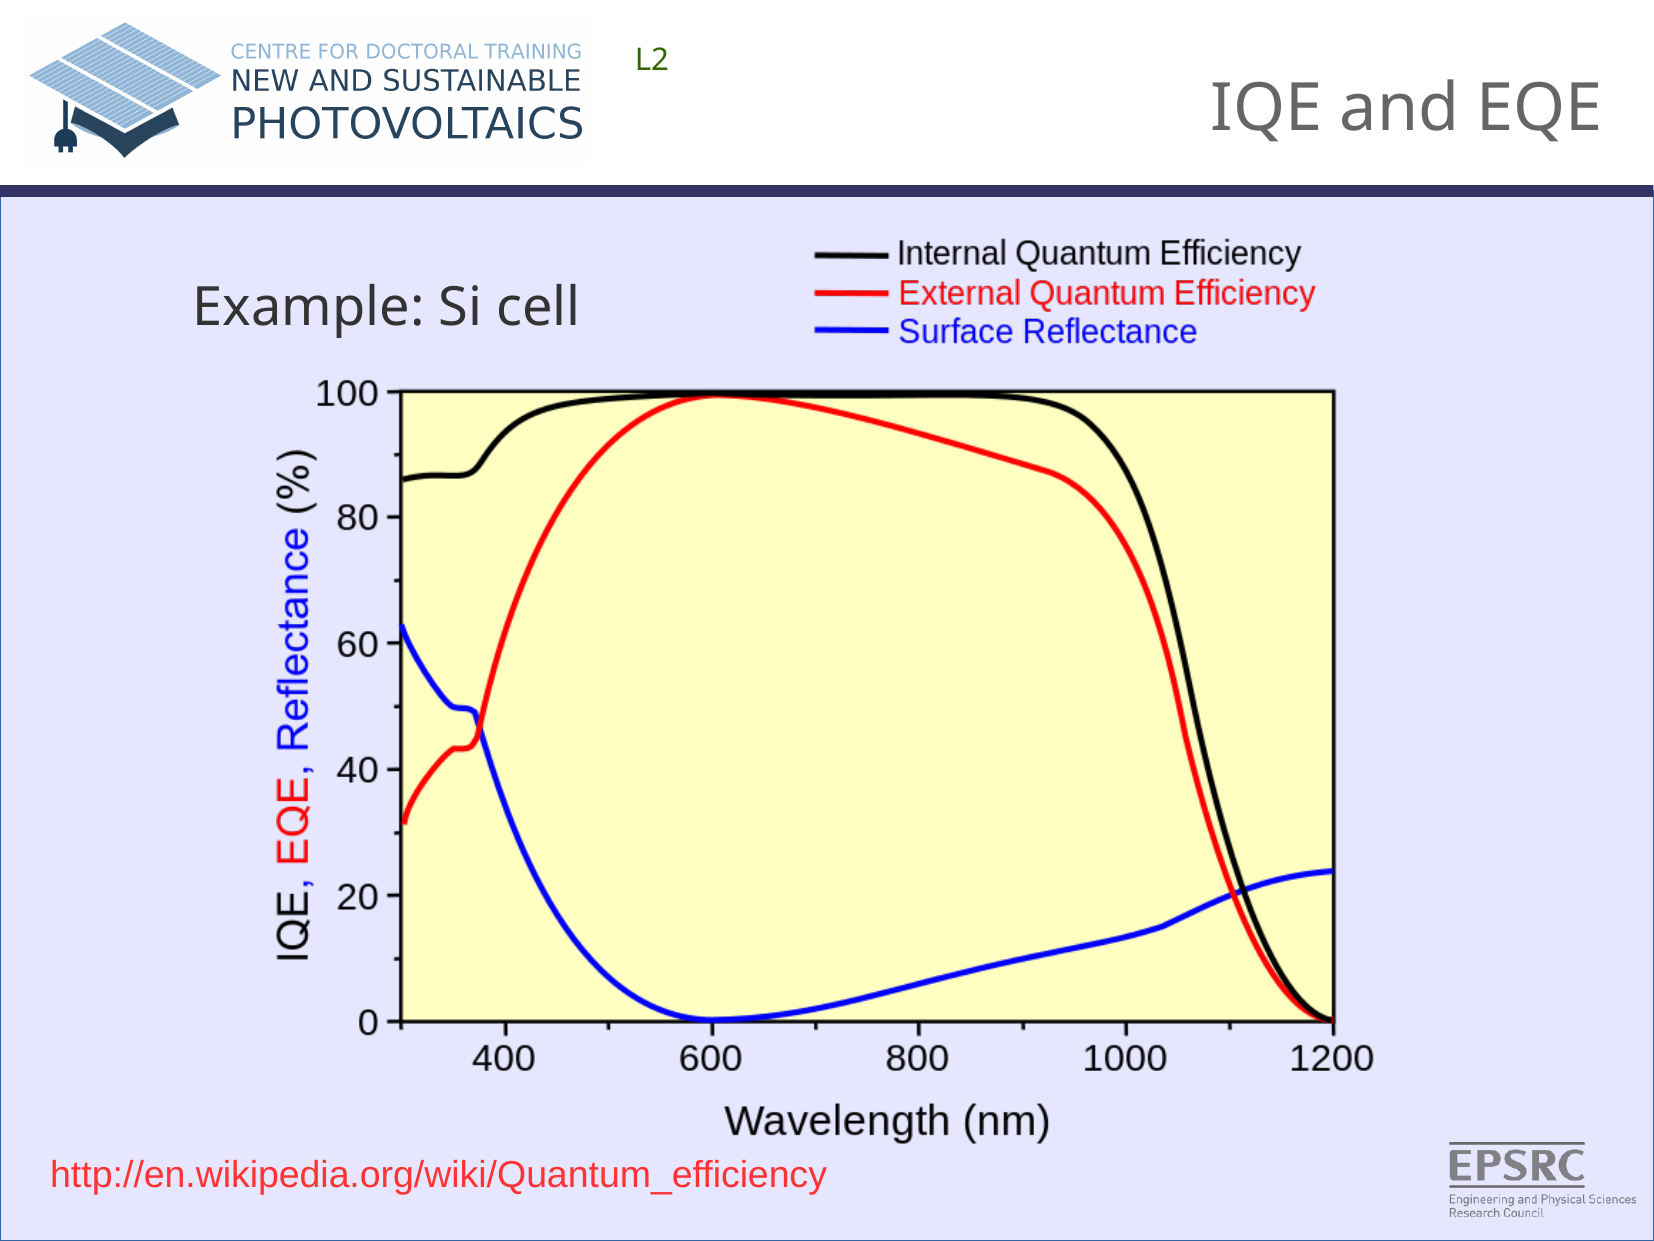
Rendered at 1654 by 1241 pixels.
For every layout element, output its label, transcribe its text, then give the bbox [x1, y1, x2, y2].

picture [241, 212, 1382, 1158]
picture [1449, 1142, 1636, 1217]
text_box [0, 197, 1654, 1241]
text_box http://en.wikipedia.org/wiki/Quantum_efficiency [35, 1145, 843, 1203]
text_box IQE and EQE [708, 51, 1619, 142]
text_box Example: Si cell [177, 259, 583, 346]
text_box L2 [620, 29, 880, 80]
picture [19, 17, 591, 166]
